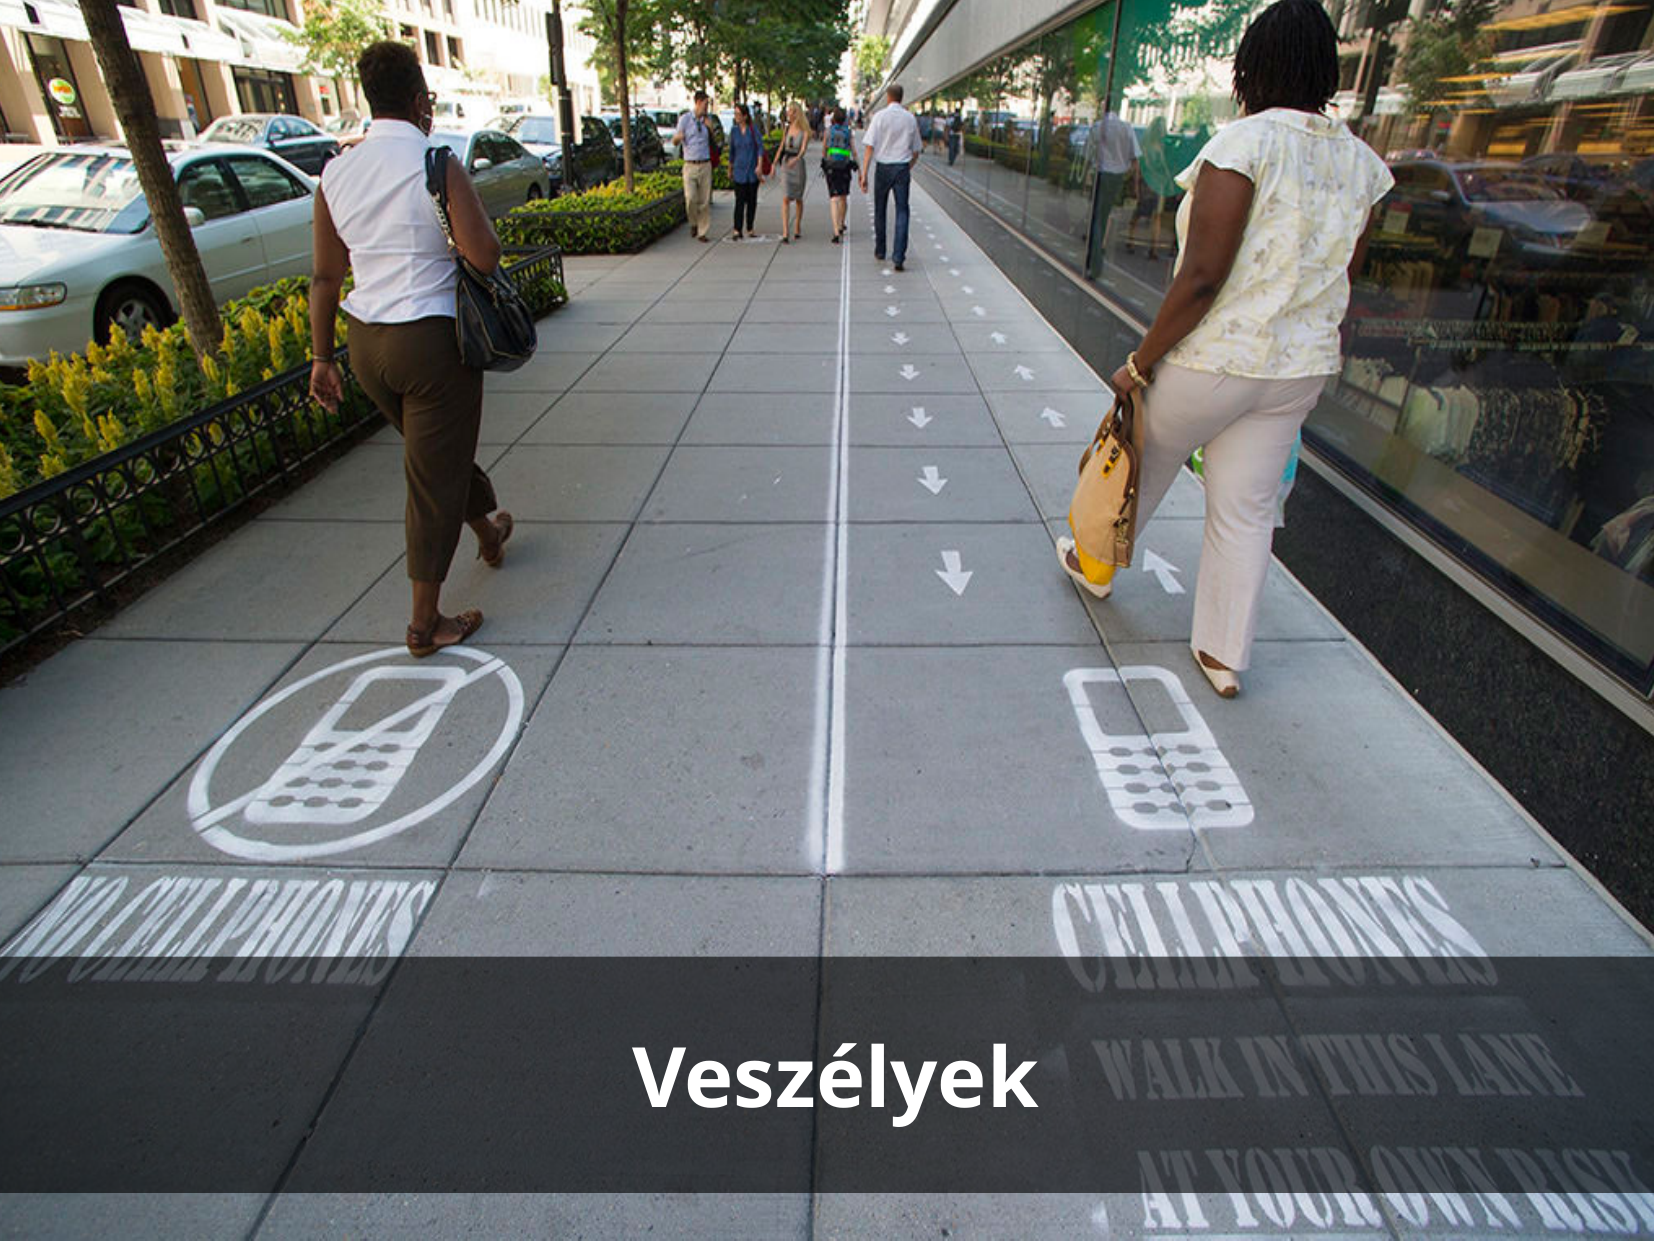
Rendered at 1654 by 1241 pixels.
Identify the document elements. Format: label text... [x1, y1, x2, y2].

picture [0, 0, 1654, 956]
text_box Veszélyek [0, 956, 1654, 1193]
picture [0, 1193, 1654, 1241]
